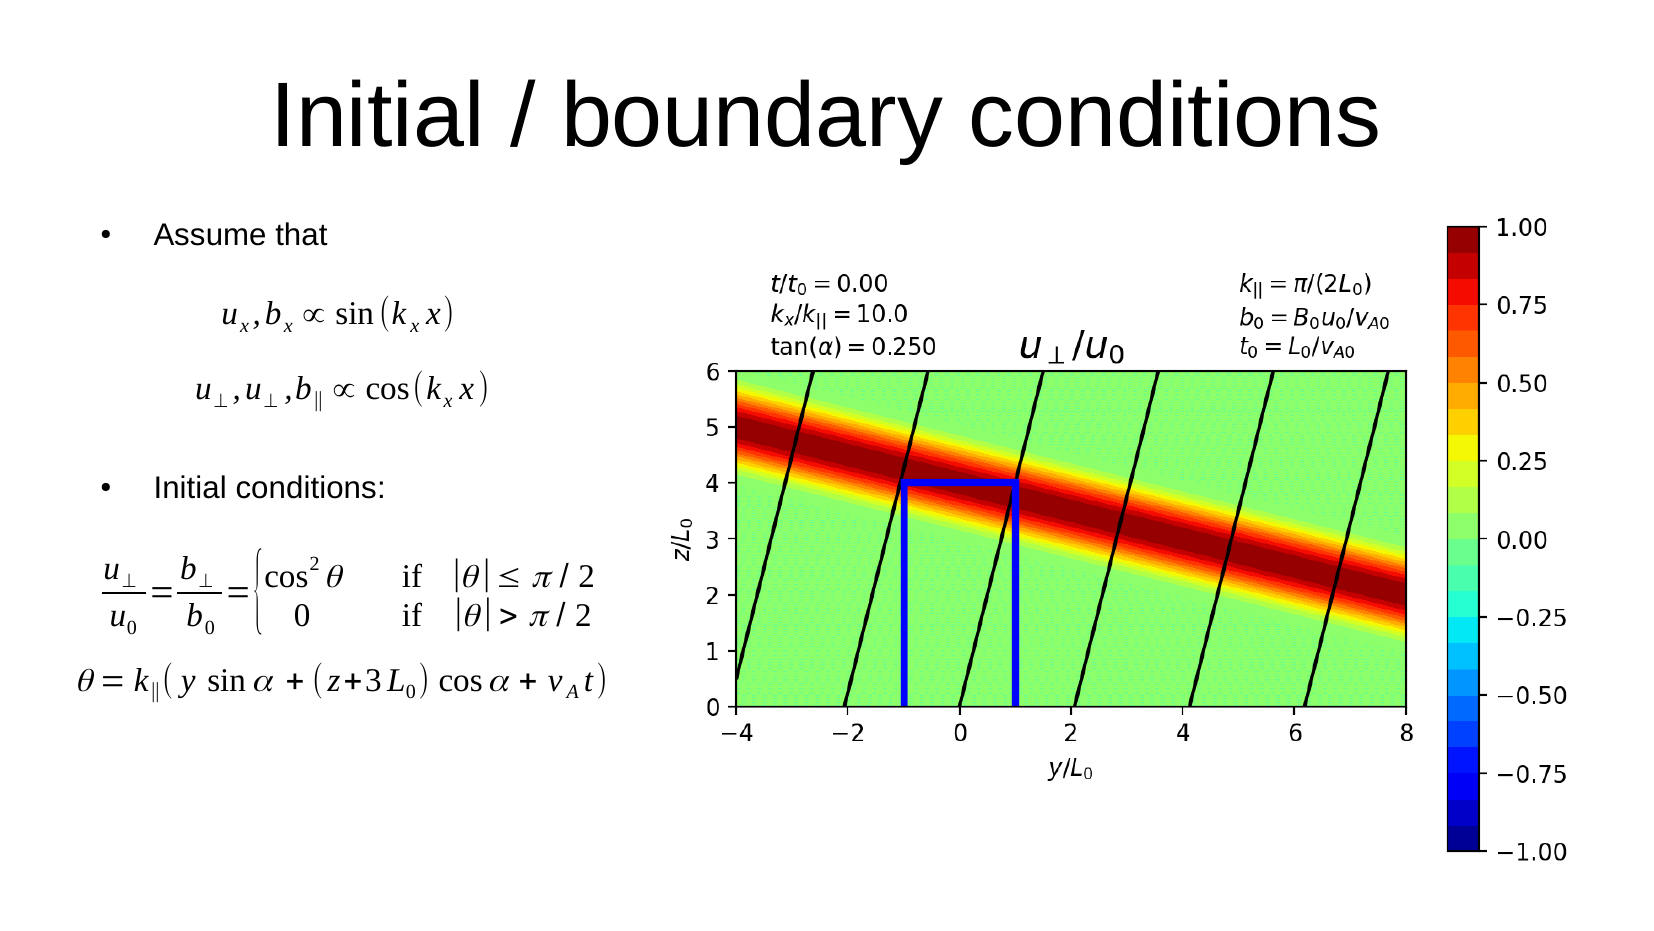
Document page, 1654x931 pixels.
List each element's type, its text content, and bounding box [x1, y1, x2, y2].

title Initial / boundary conditions [82, 37, 1571, 193]
chart [215, 295, 461, 338]
chart [188, 369, 495, 414]
list Assume that Initial conditions: [82, 217, 653, 875]
chart [94, 548, 603, 638]
picture [653, 200, 1583, 882]
chart [68, 661, 615, 705]
